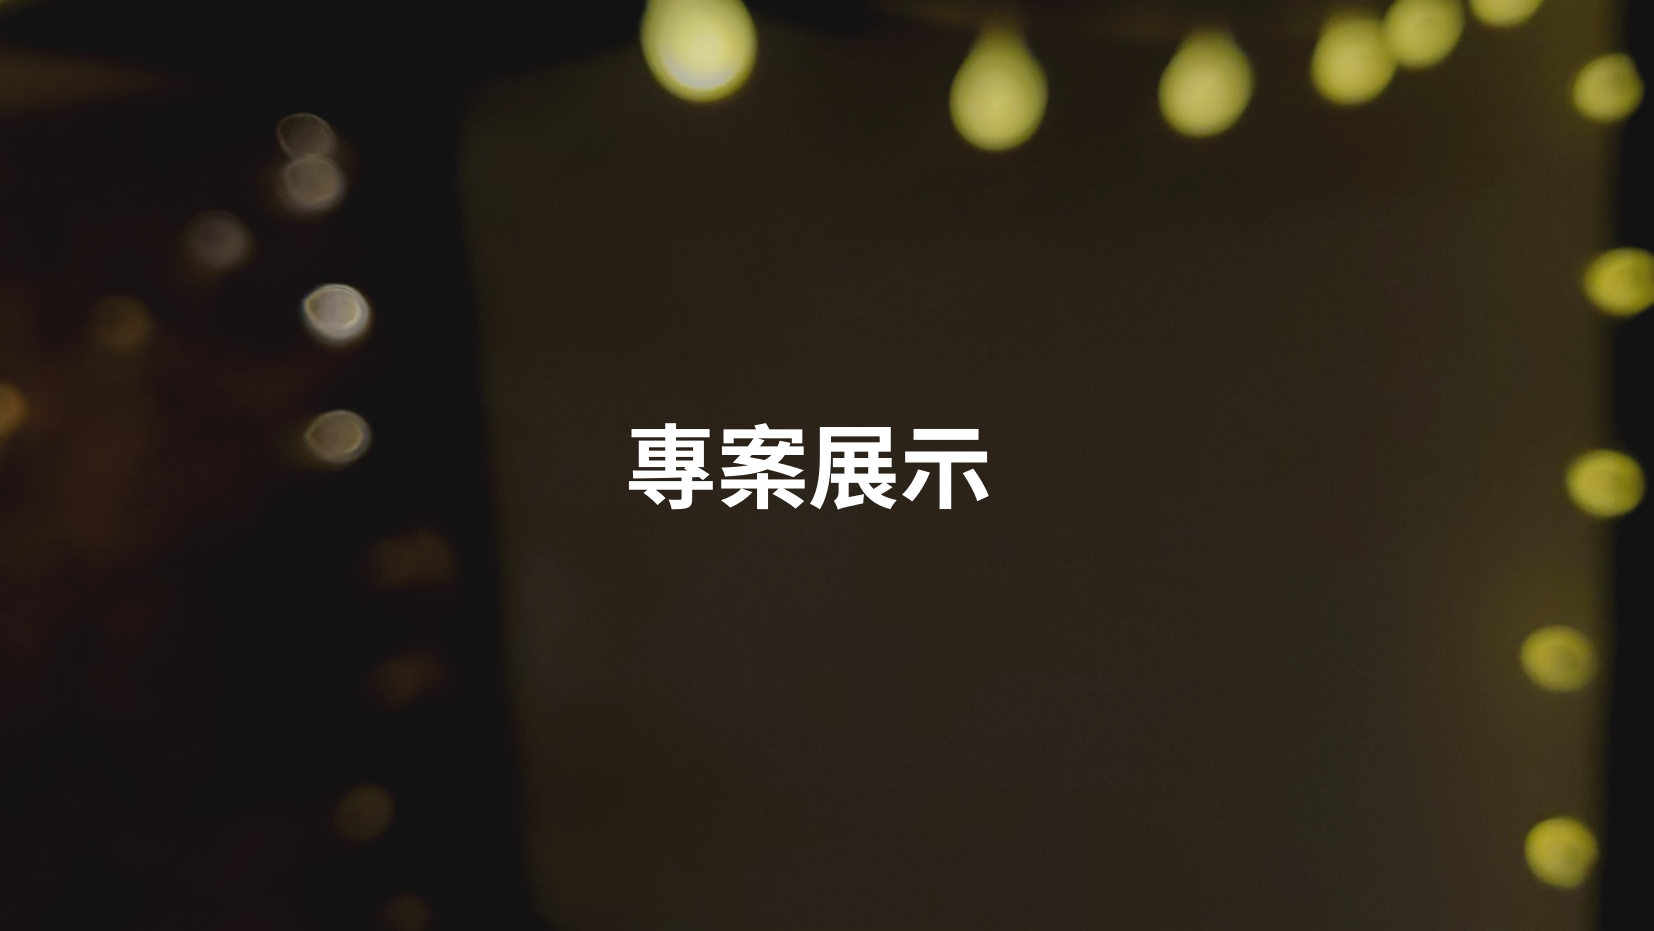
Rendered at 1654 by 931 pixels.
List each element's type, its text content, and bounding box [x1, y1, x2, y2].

title 專案展示 [29, 383, 1518, 540]
picture [0, 0, 1654, 931]
